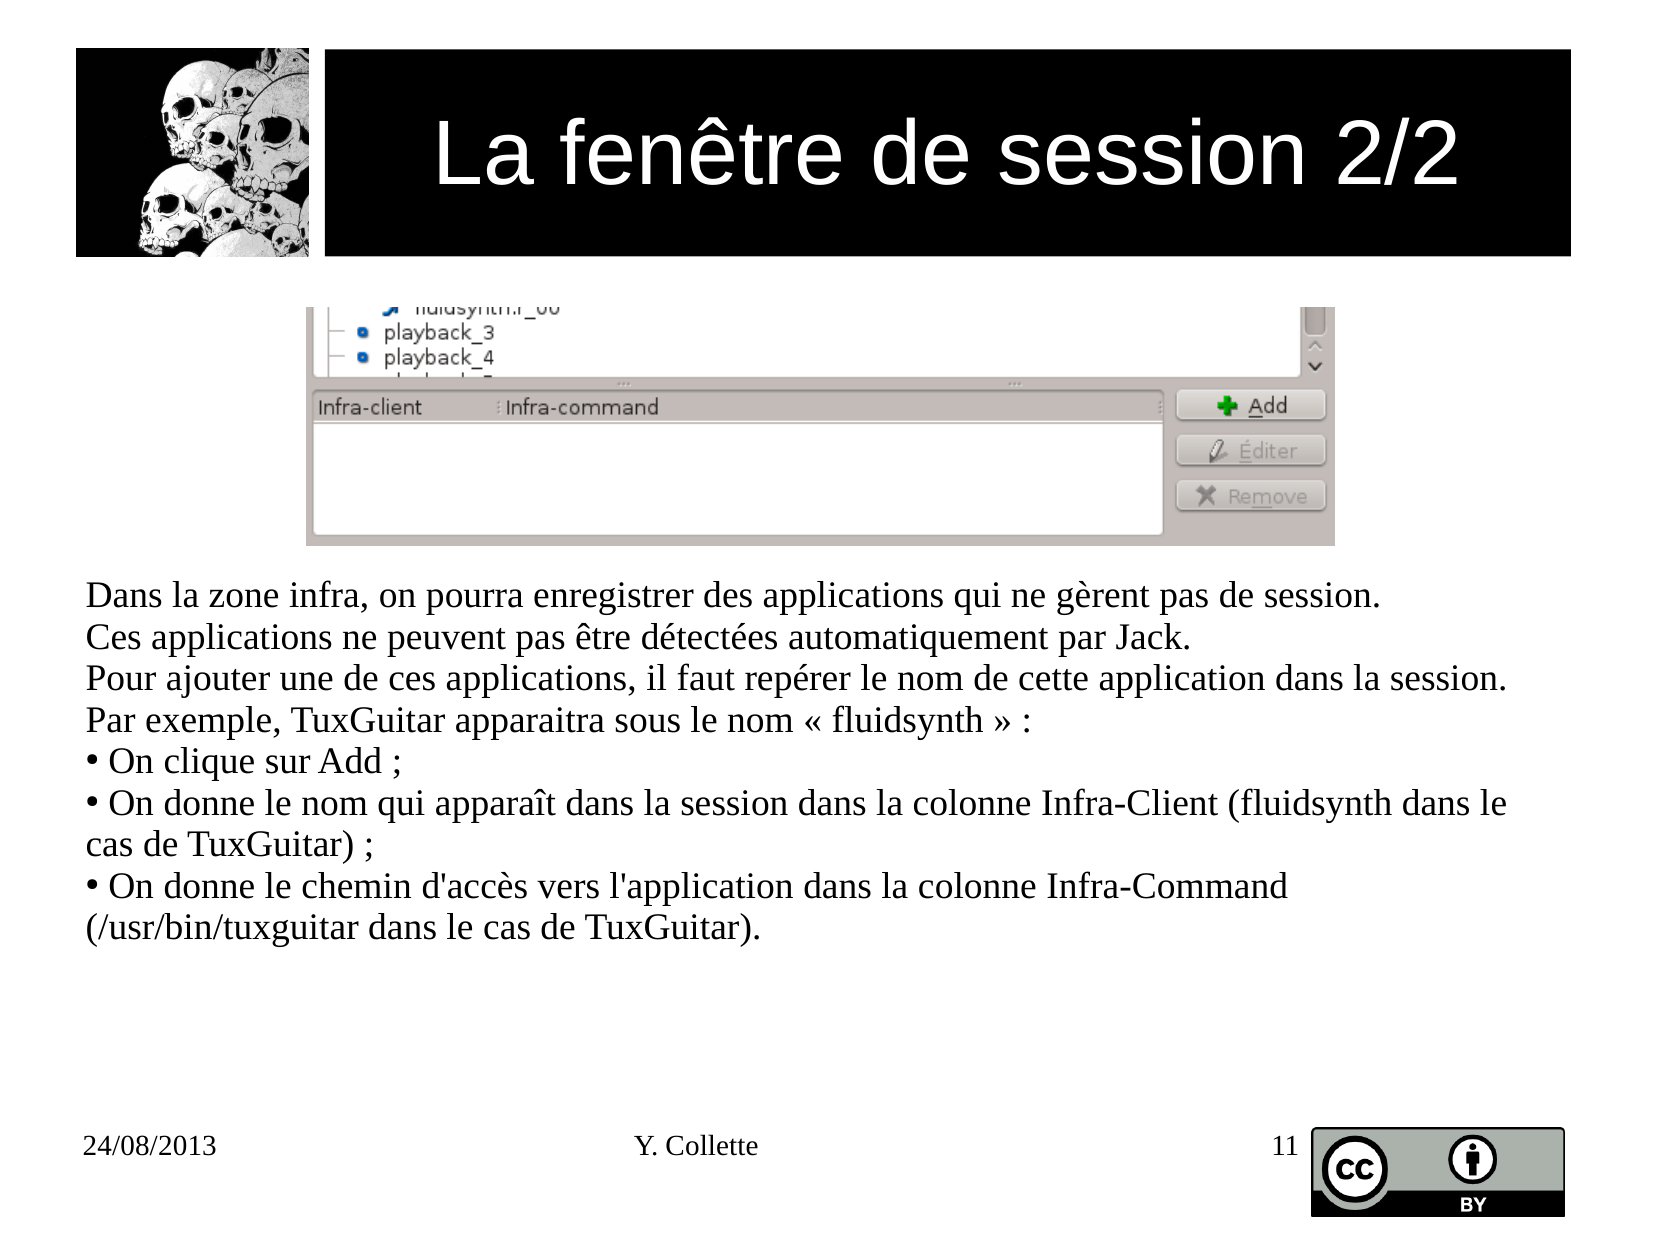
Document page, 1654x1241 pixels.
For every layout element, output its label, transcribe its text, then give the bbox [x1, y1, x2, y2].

text_box Dans la zone infra, on pourra enregistrer des applications qui ne gèrent pas de session. Ces applications ne peuvent pas être détectées automatiquement par Jack. Pour ajouter une de ces applications, il faut repérer le nom de cette application dans la session. Par exemple, TuxGuitar apparaitra sous le nom « fluidsynth » : On clique sur Add ; On donne le nom qui apparaît dans la session dans la colonne Infra-Client (fluidsynth dans le cas de TuxGuitar) ; On donne le chemin d'accès vers l'application dans la colonne Infra-Command (/usr/bin/tuxguitar dans le cas de TuxGuitar). [70, 566, 1560, 956]
picture [306, 307, 1335, 547]
picture [76, 48, 309, 257]
picture [1311, 1127, 1565, 1217]
title La fenêtre de session 2/2 [324, 49, 1571, 257]
